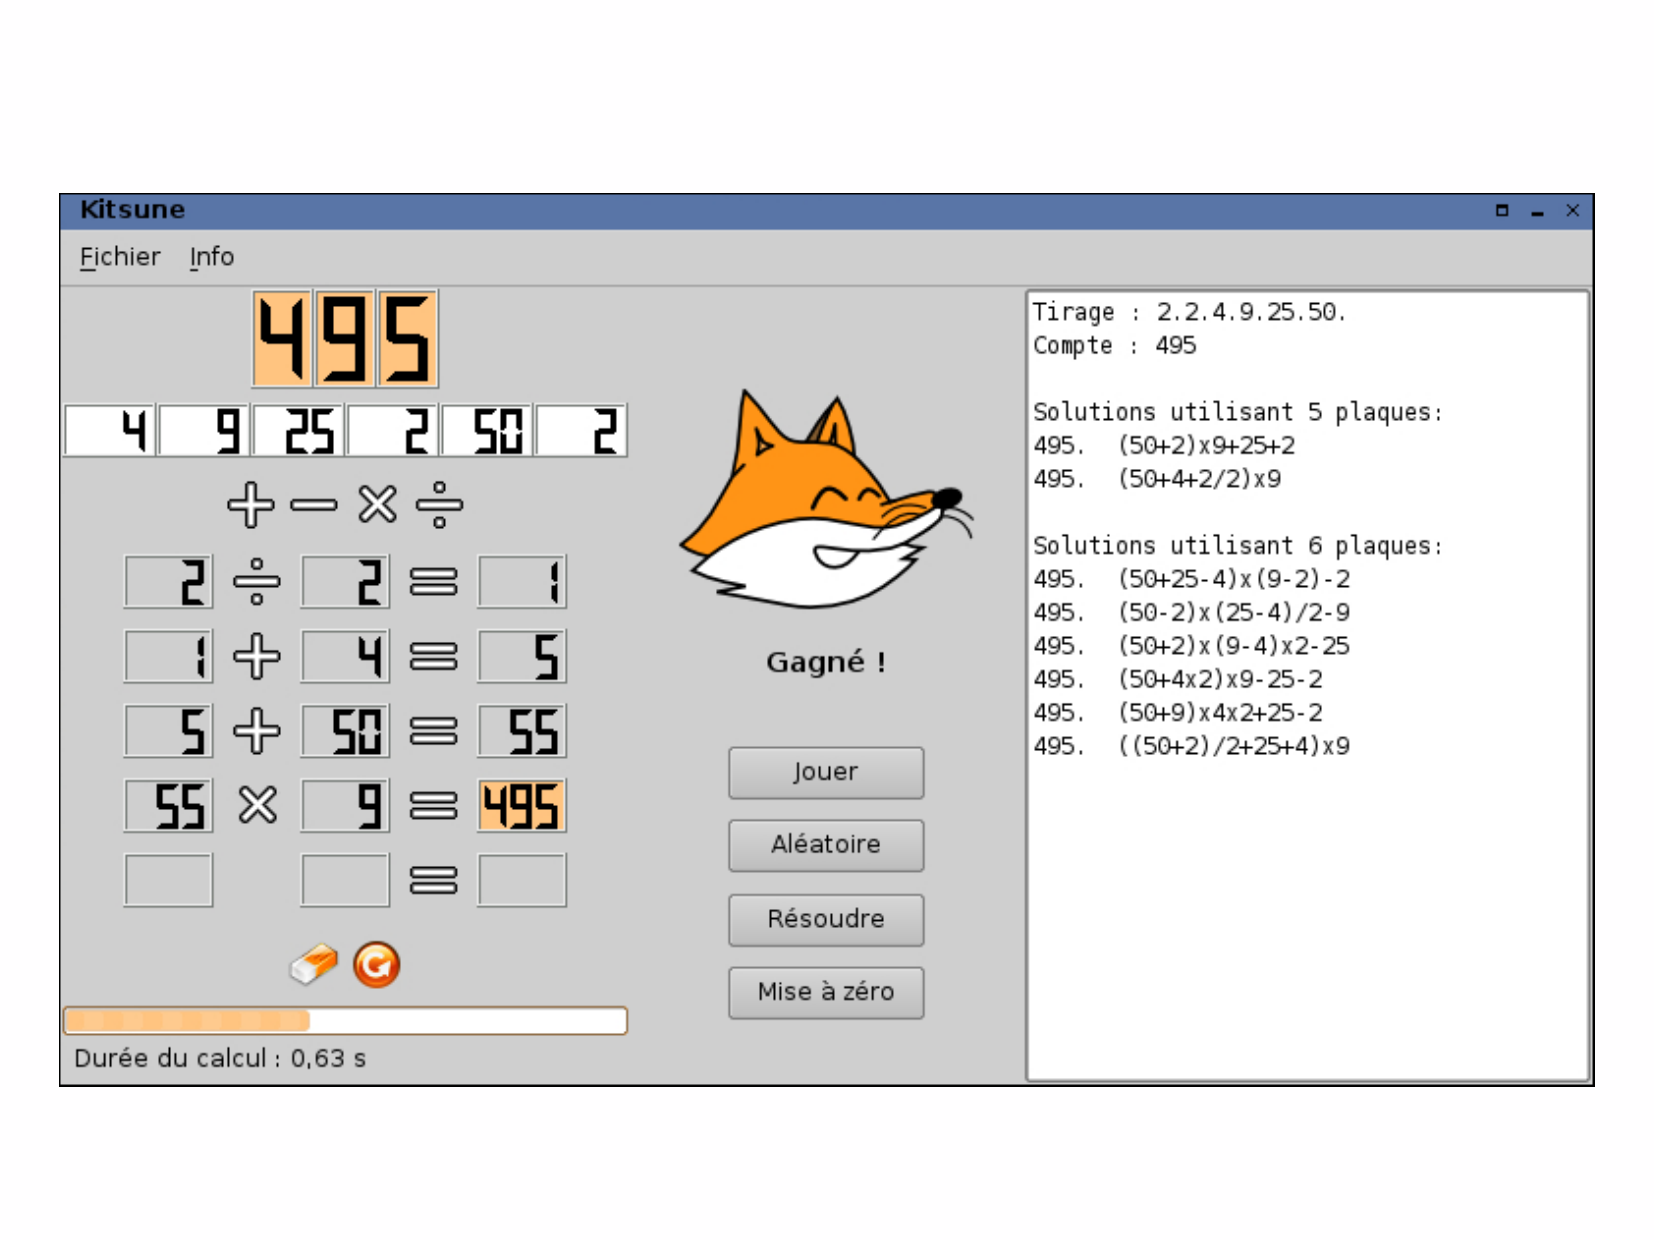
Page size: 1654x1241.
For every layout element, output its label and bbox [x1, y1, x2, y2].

picture [59, 193, 1595, 1087]
